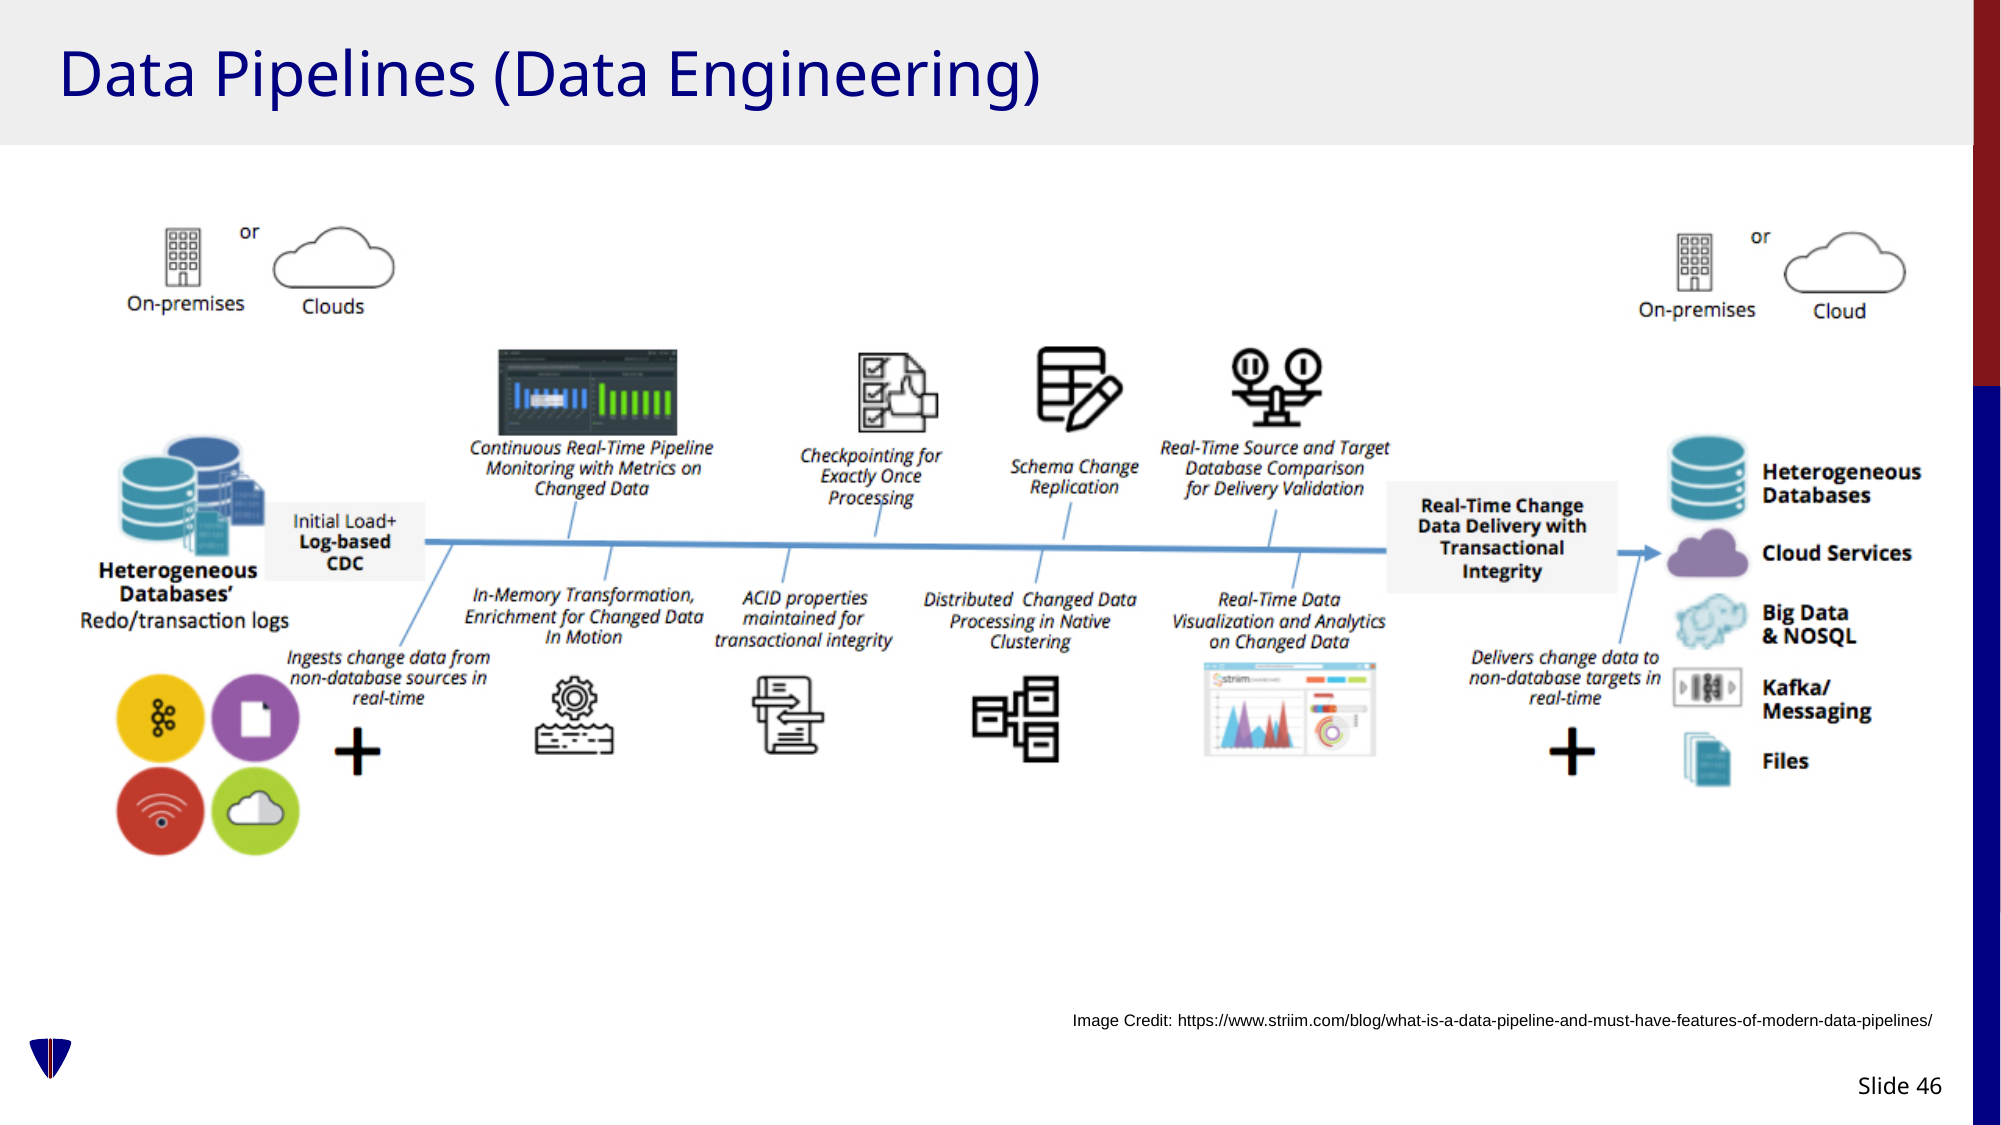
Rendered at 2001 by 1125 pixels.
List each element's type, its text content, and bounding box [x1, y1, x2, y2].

text_box Image Credit: https://www.striim.com/blog/what-is-a-data-pipeline-and-must-have-features-of-modern-data-pipelines/ [944, 1003, 1949, 1063]
title Data Pipelines (Data Engineering) [0, 0, 1974, 146]
picture [74, 206, 1939, 927]
